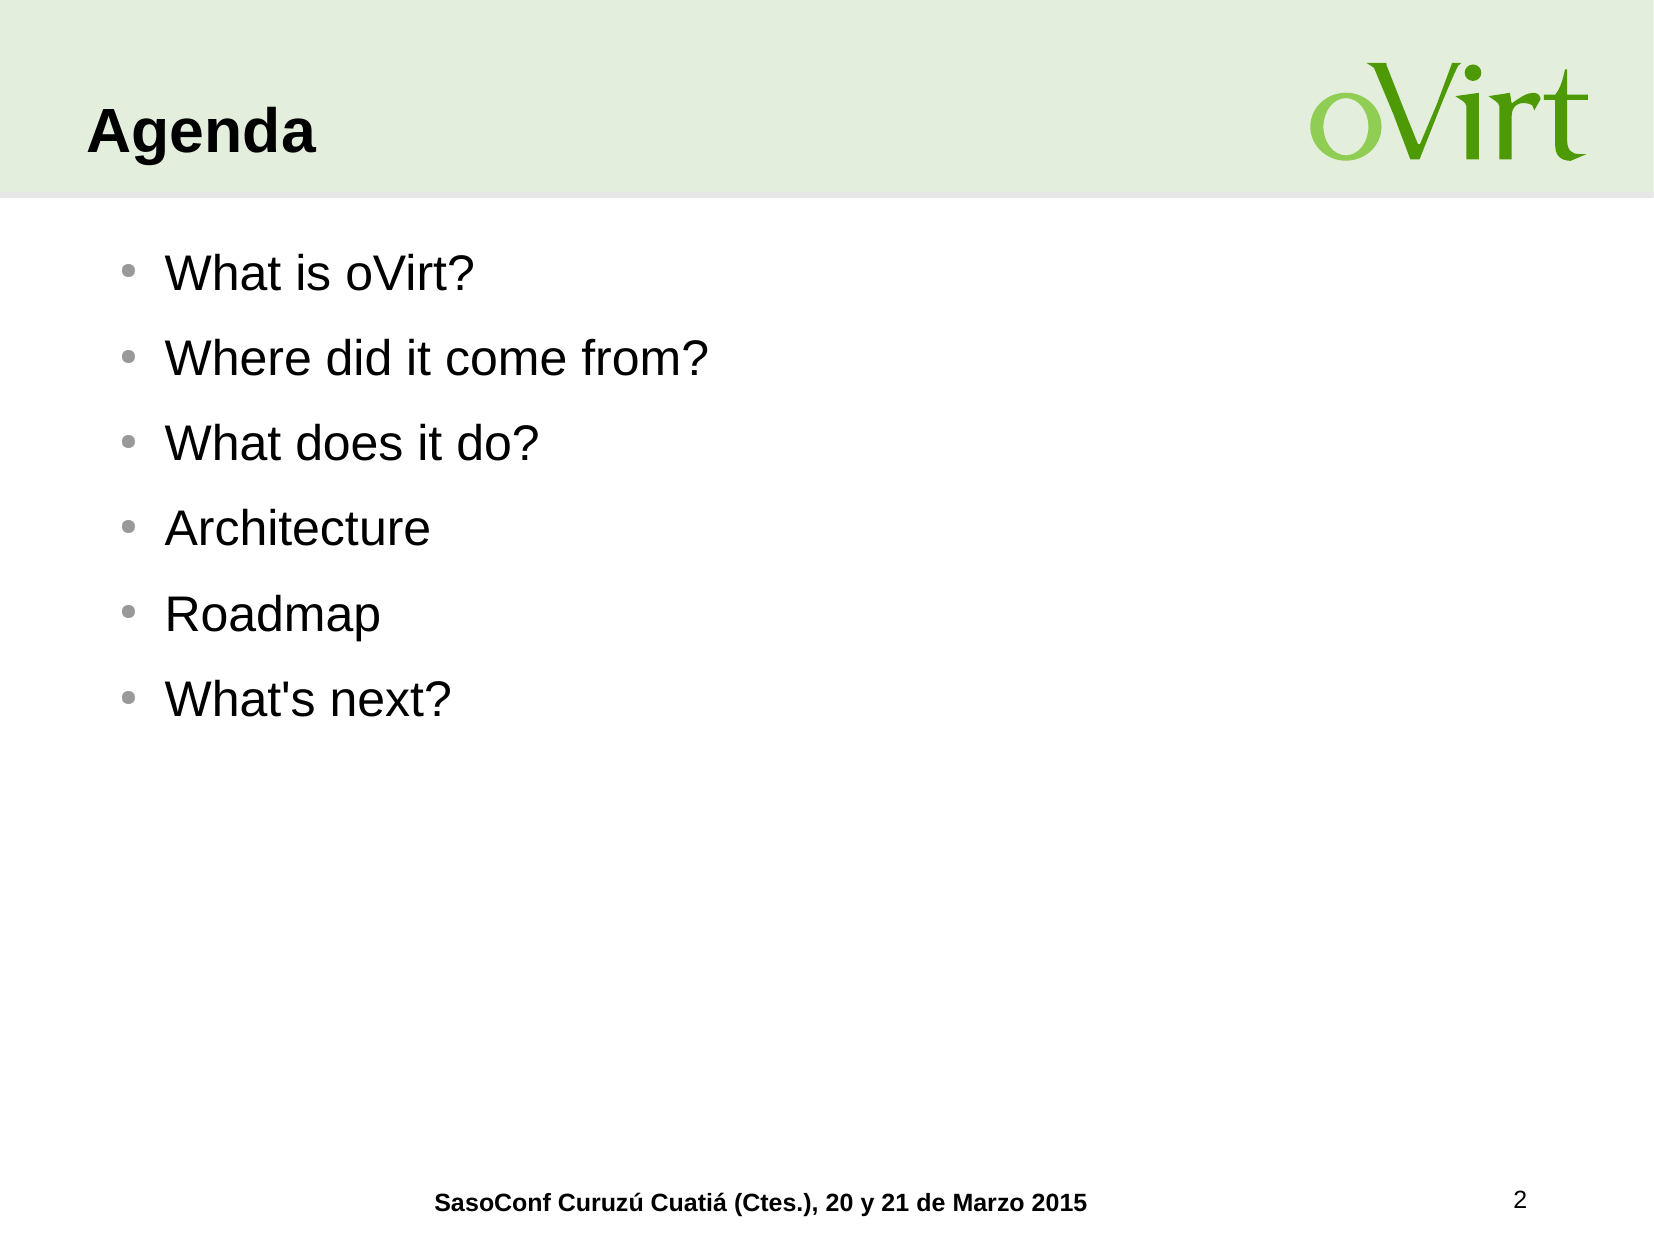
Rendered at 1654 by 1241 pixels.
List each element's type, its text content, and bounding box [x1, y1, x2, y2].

list What is oVirt? Where did it come from? What does it do? Architecture Roadmap What's next? [104, 244, 1530, 964]
title Agenda [86, 36, 1307, 225]
